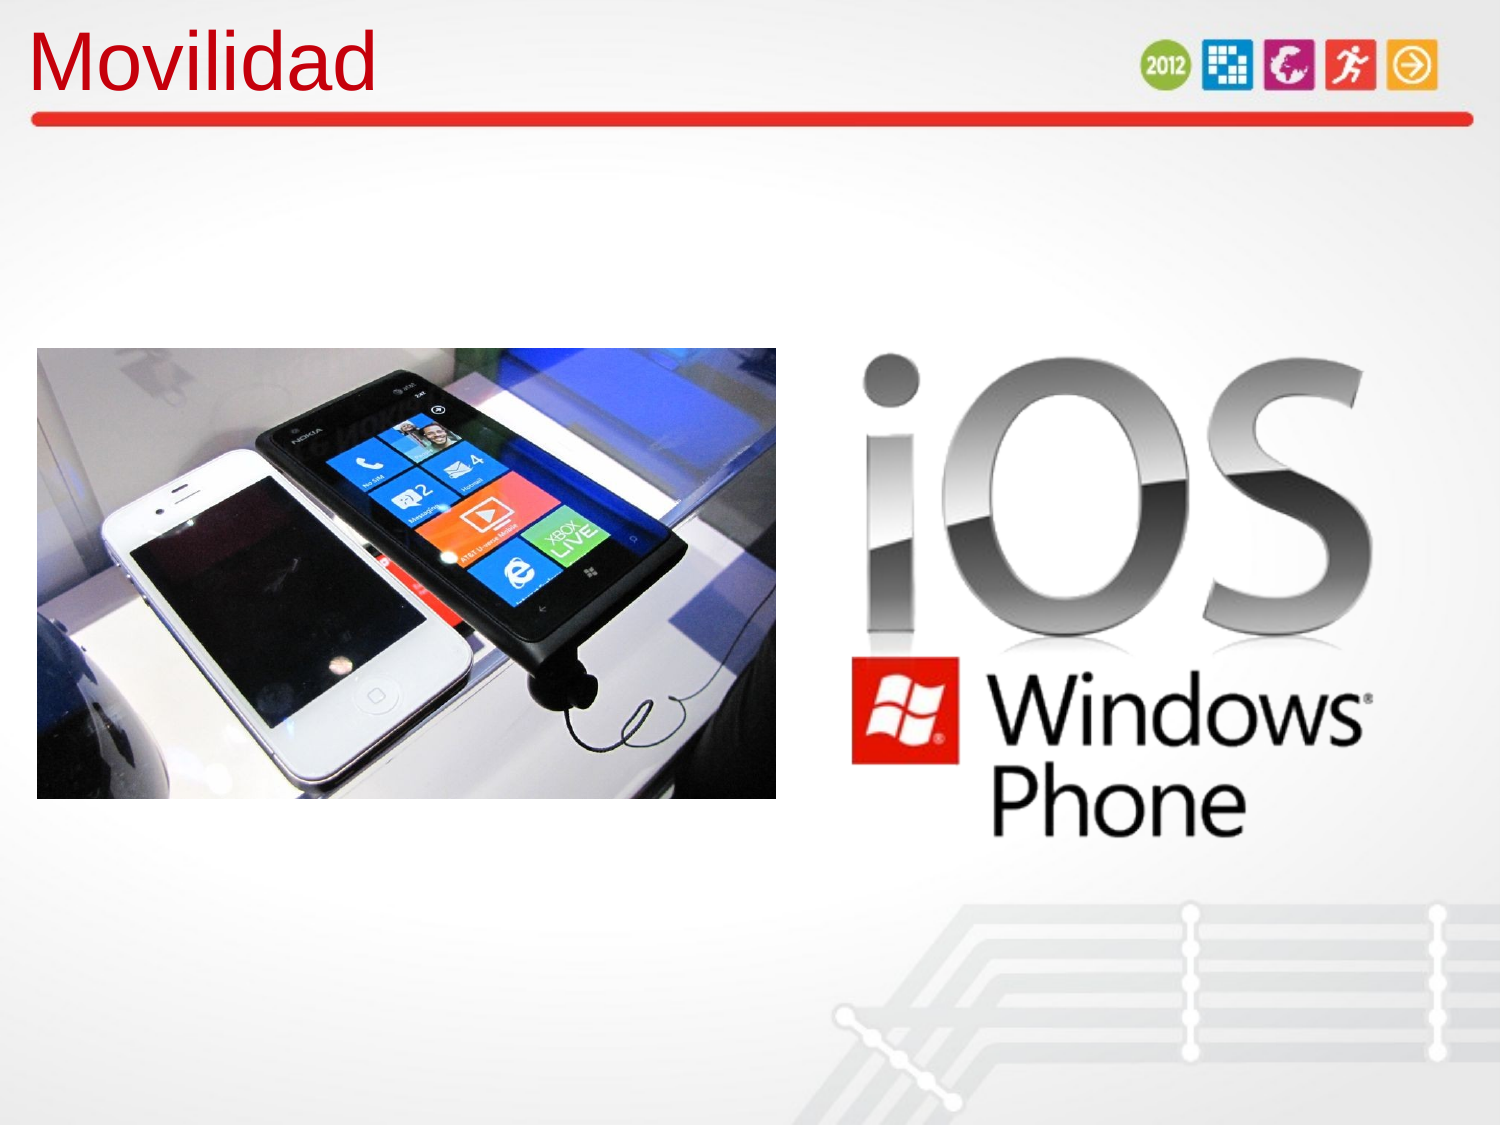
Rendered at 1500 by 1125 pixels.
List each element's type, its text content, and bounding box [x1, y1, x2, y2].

title Movilidad [12, 0, 976, 121]
picture [0, 0, 1500, 1125]
